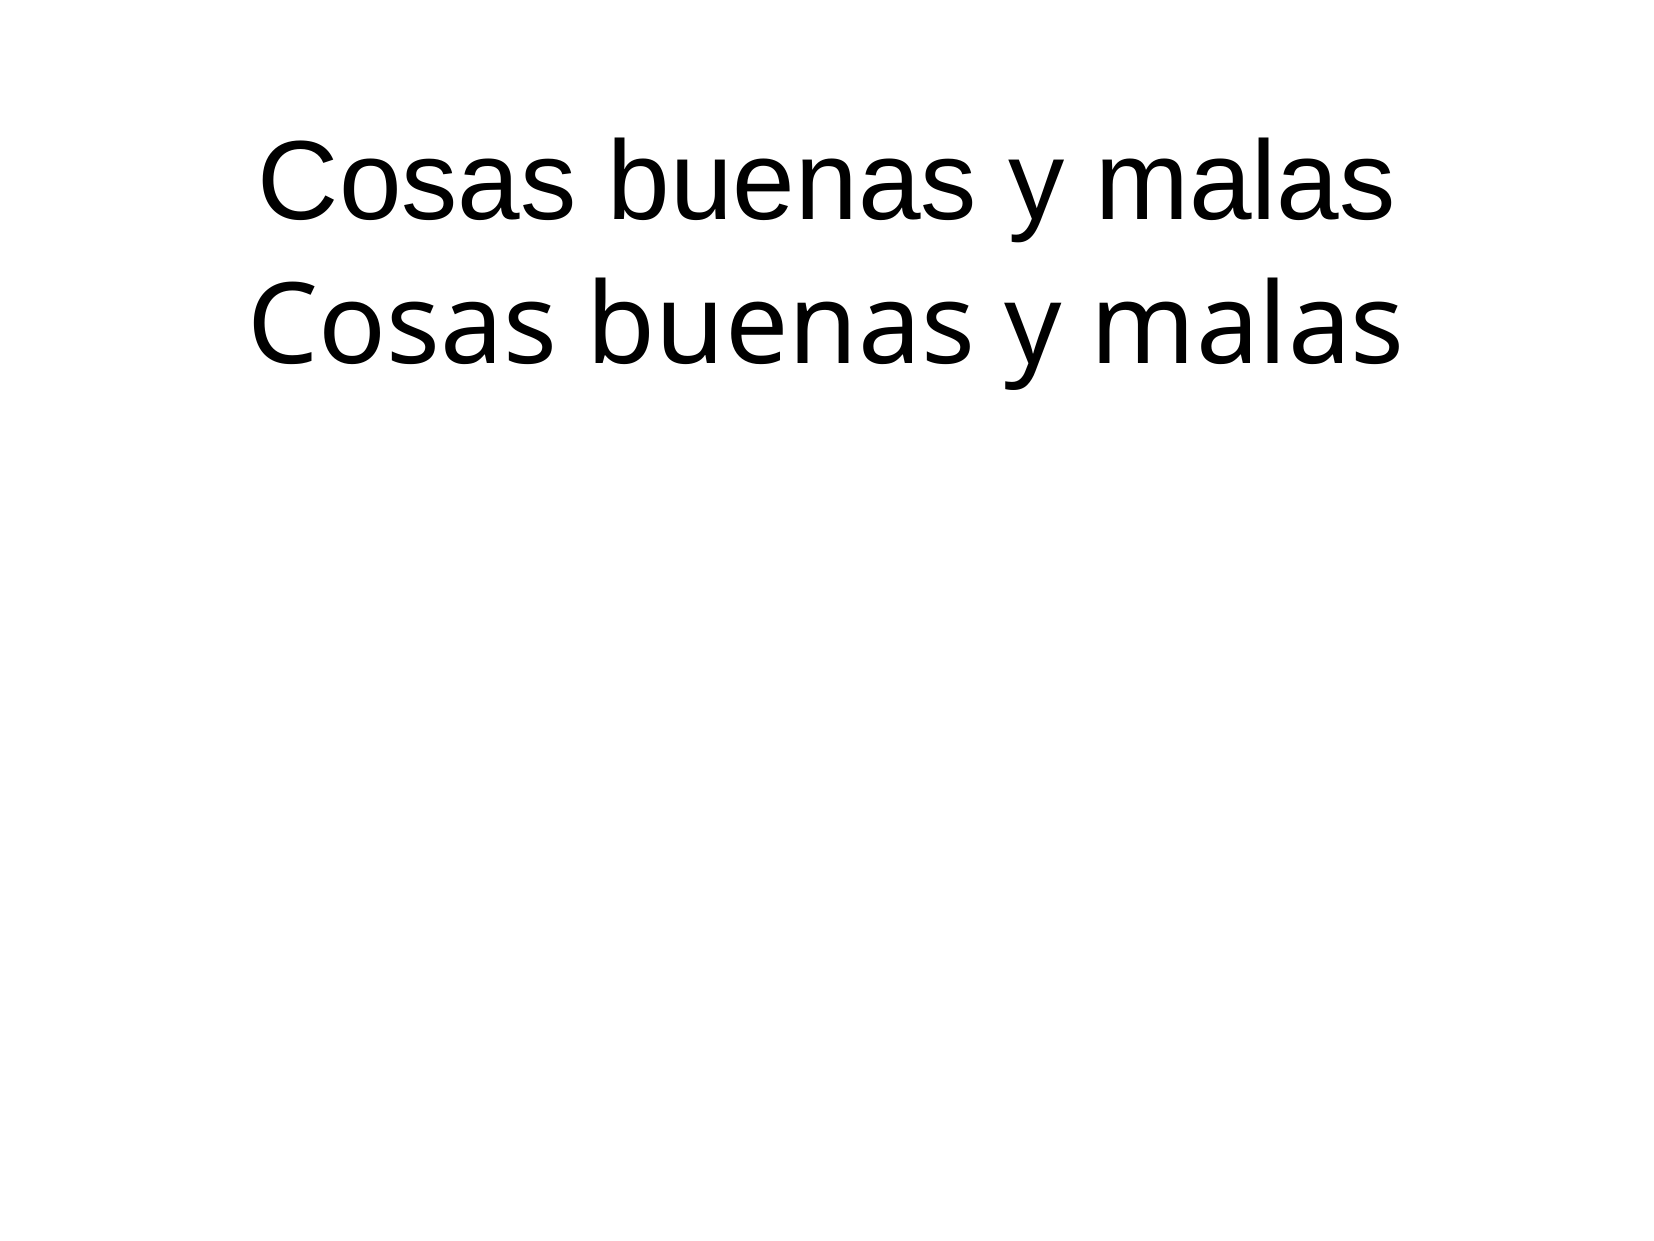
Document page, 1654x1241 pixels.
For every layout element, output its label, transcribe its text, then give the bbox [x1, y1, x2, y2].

text_box Cosas buenas y malas Cosas buenas y malas [94, 110, 1560, 1130]
